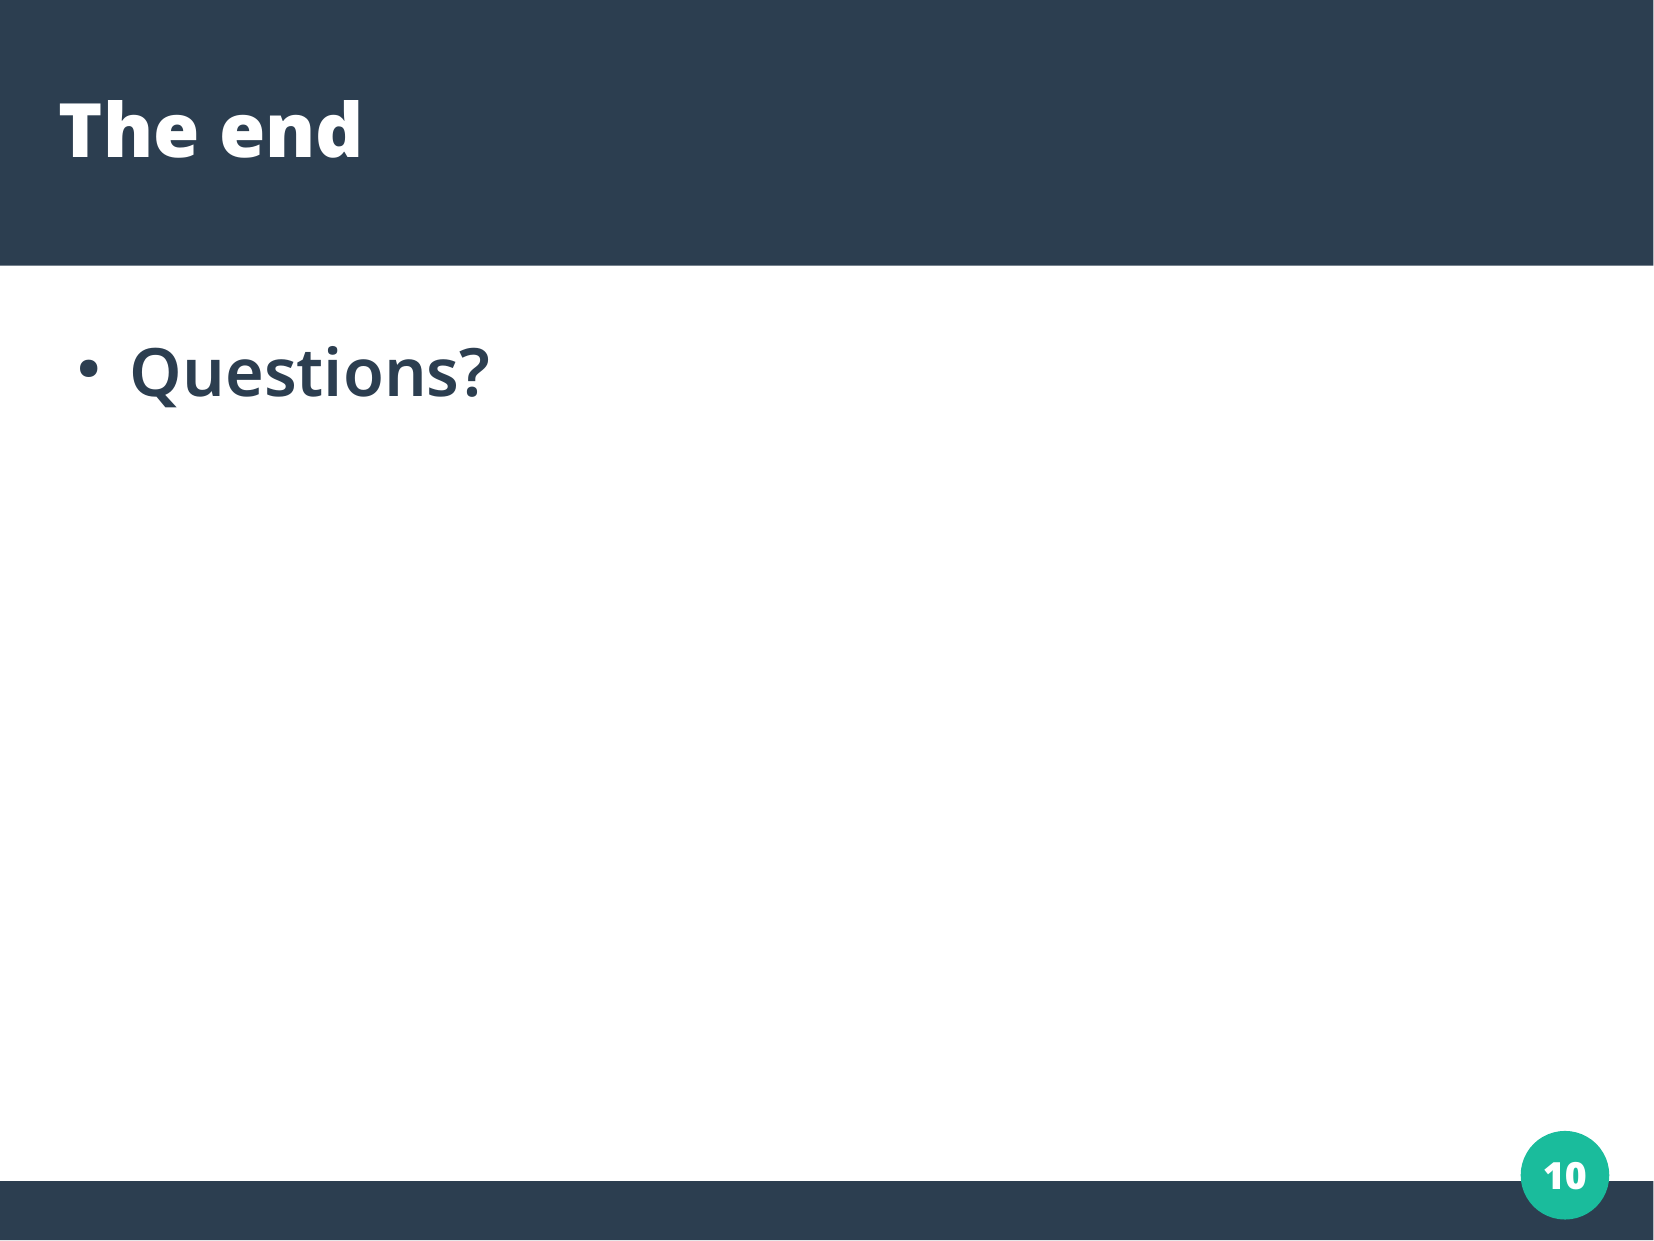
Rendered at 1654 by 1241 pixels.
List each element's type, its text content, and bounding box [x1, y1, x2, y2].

list Questions? [59, 324, 1595, 1152]
title The end [59, 49, 1595, 207]
